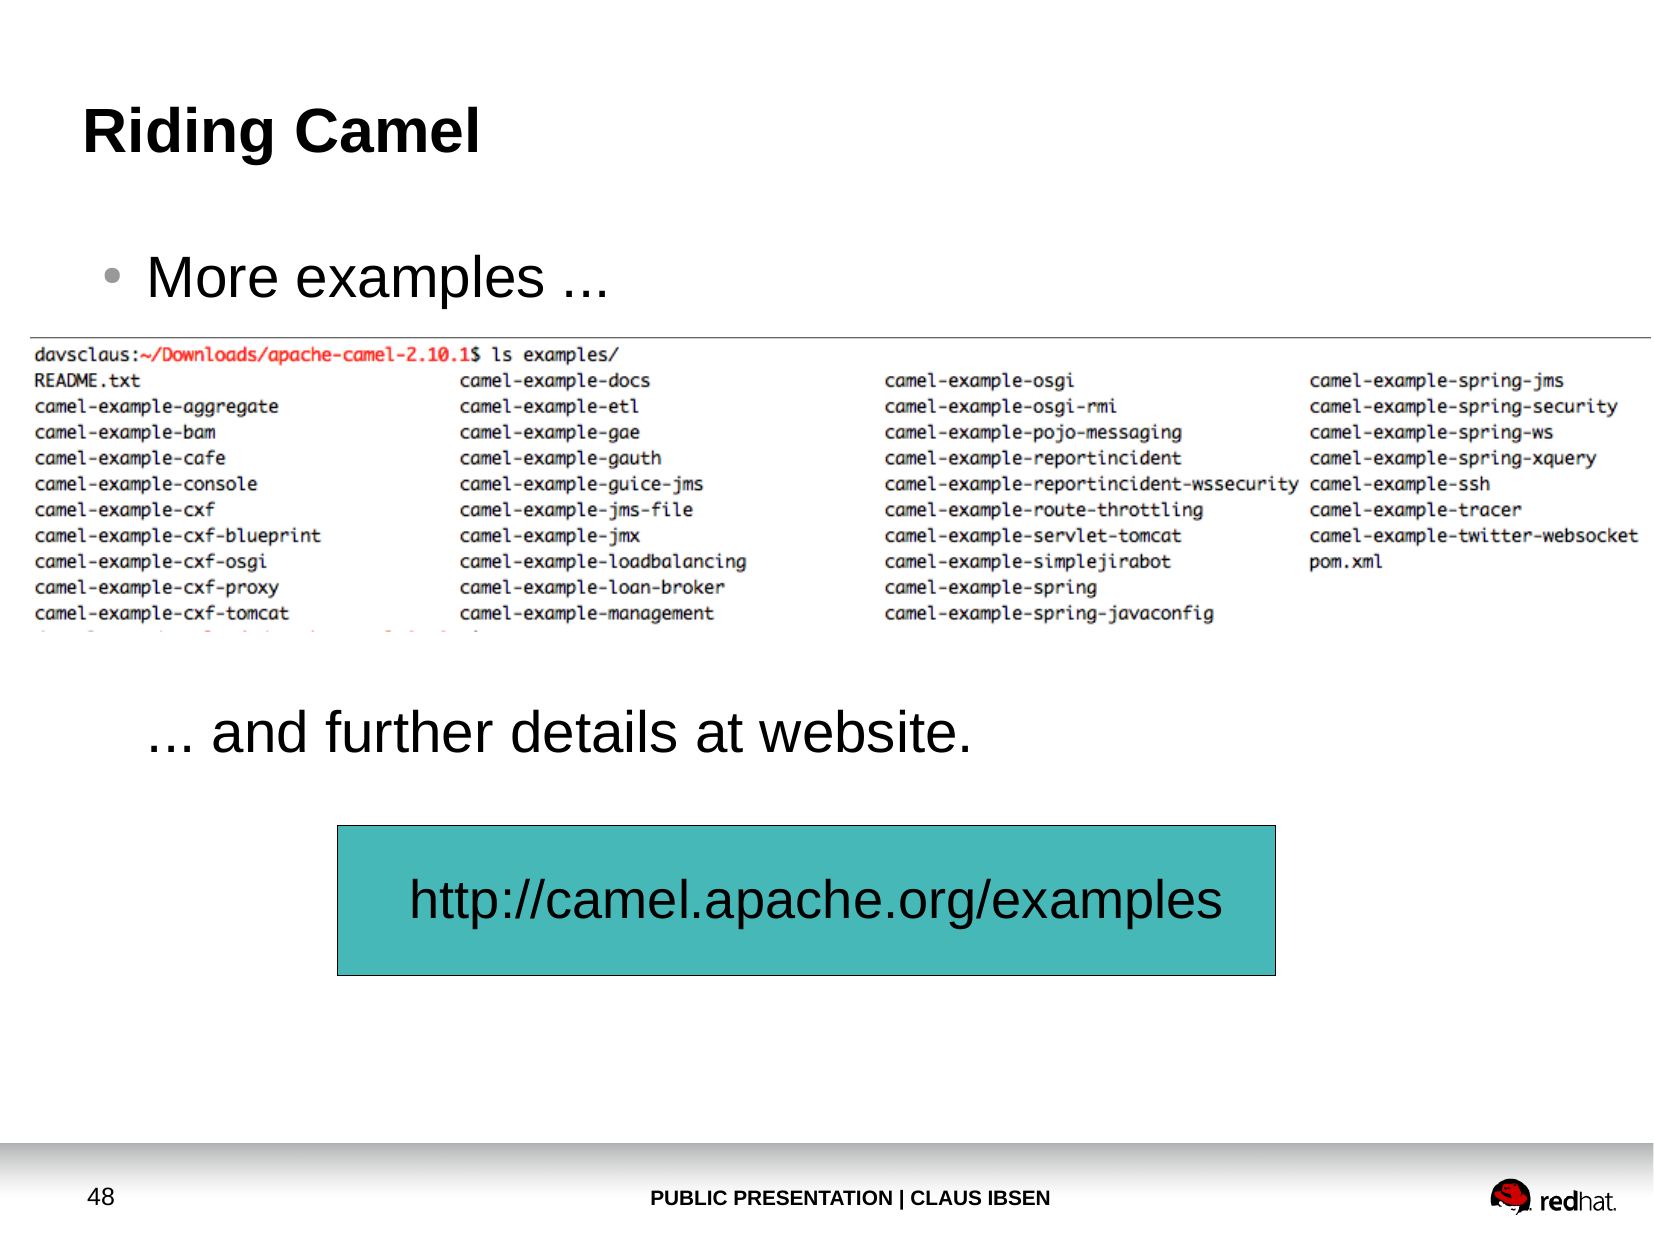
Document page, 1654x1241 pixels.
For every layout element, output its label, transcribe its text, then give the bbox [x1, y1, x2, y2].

picture [30, 337, 1651, 632]
title Riding Camel [82, 37, 1571, 226]
list More examples ... ... and further details at website. [86, 244, 1576, 337]
picture [0, 1143, 1654, 1241]
list More examples ... ... and further details at website. [86, 632, 1576, 1039]
text_box http://camel.apache.org/examples [395, 862, 1238, 938]
text_box [337, 825, 1276, 976]
